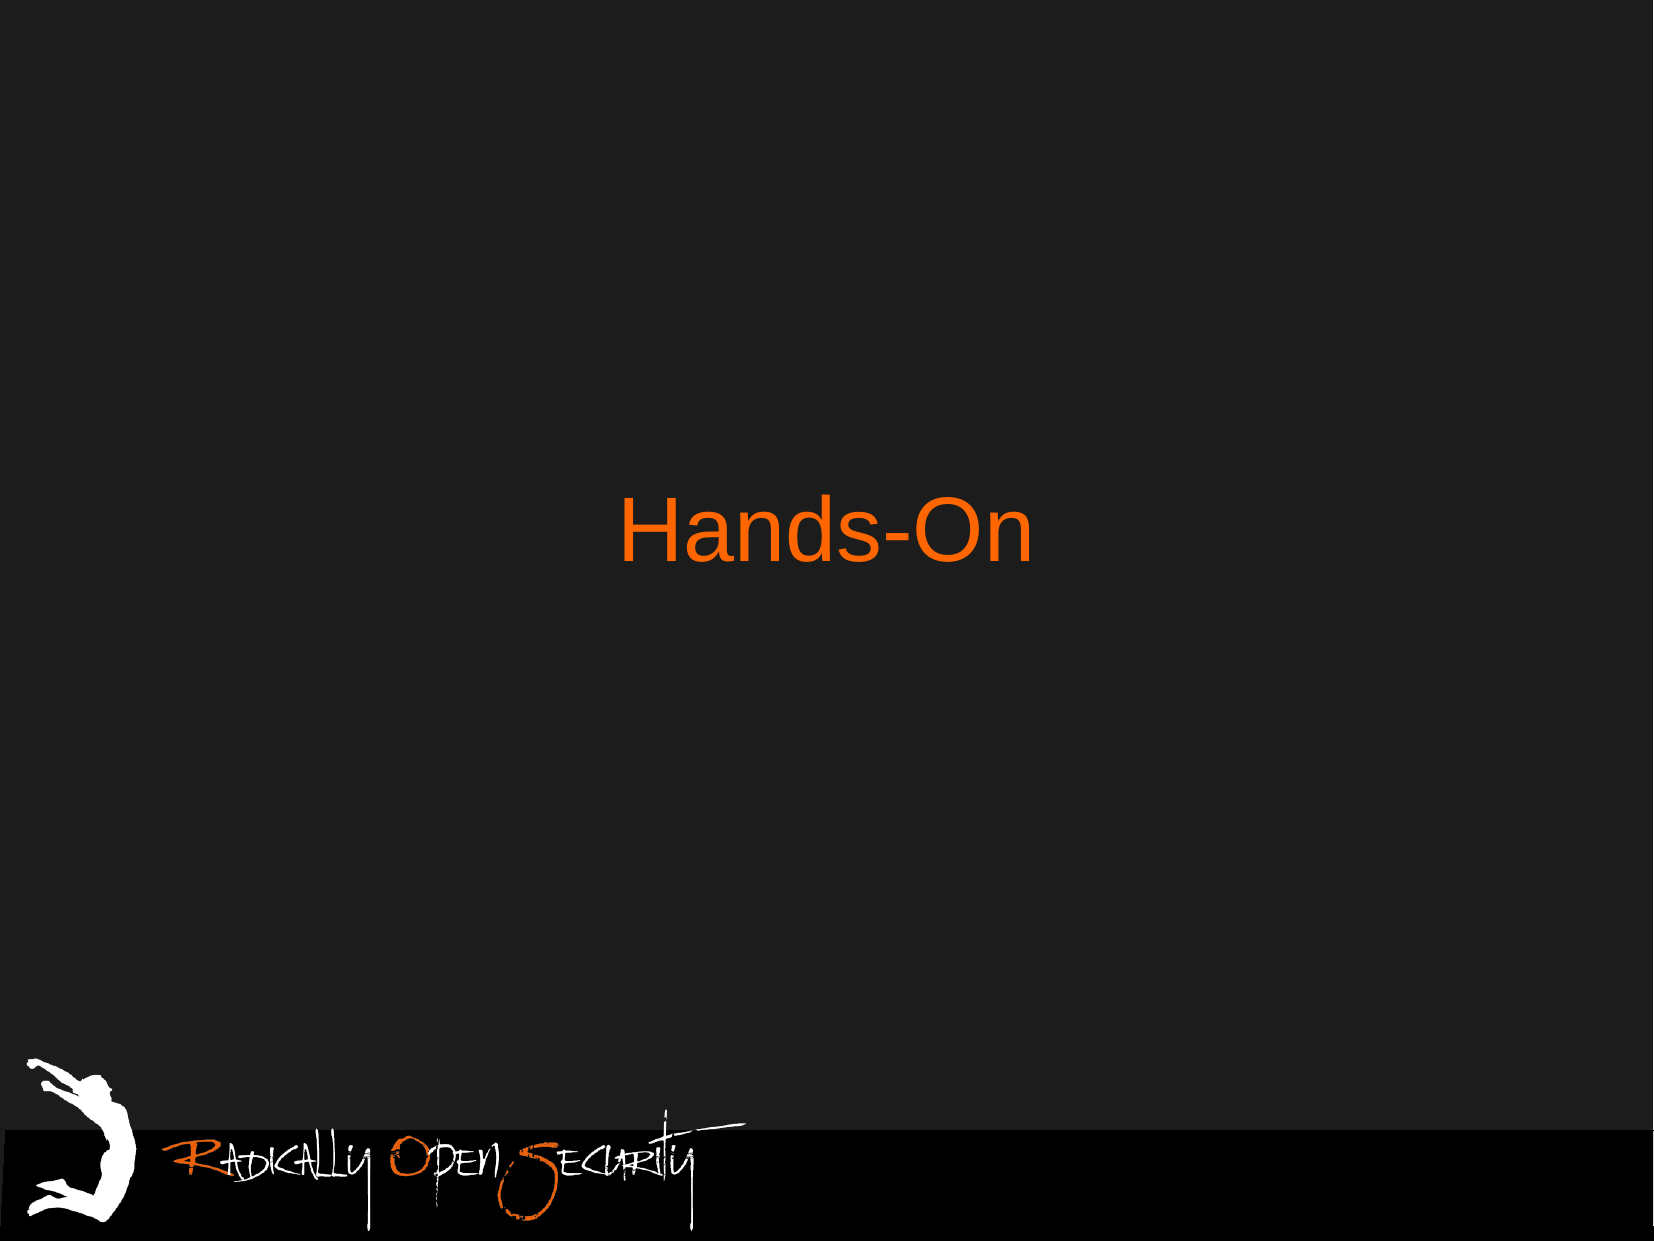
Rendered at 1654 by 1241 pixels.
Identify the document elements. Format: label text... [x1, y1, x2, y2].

picture [0, 1022, 778, 1241]
subtitle Hands-On [82, 49, 1571, 1010]
